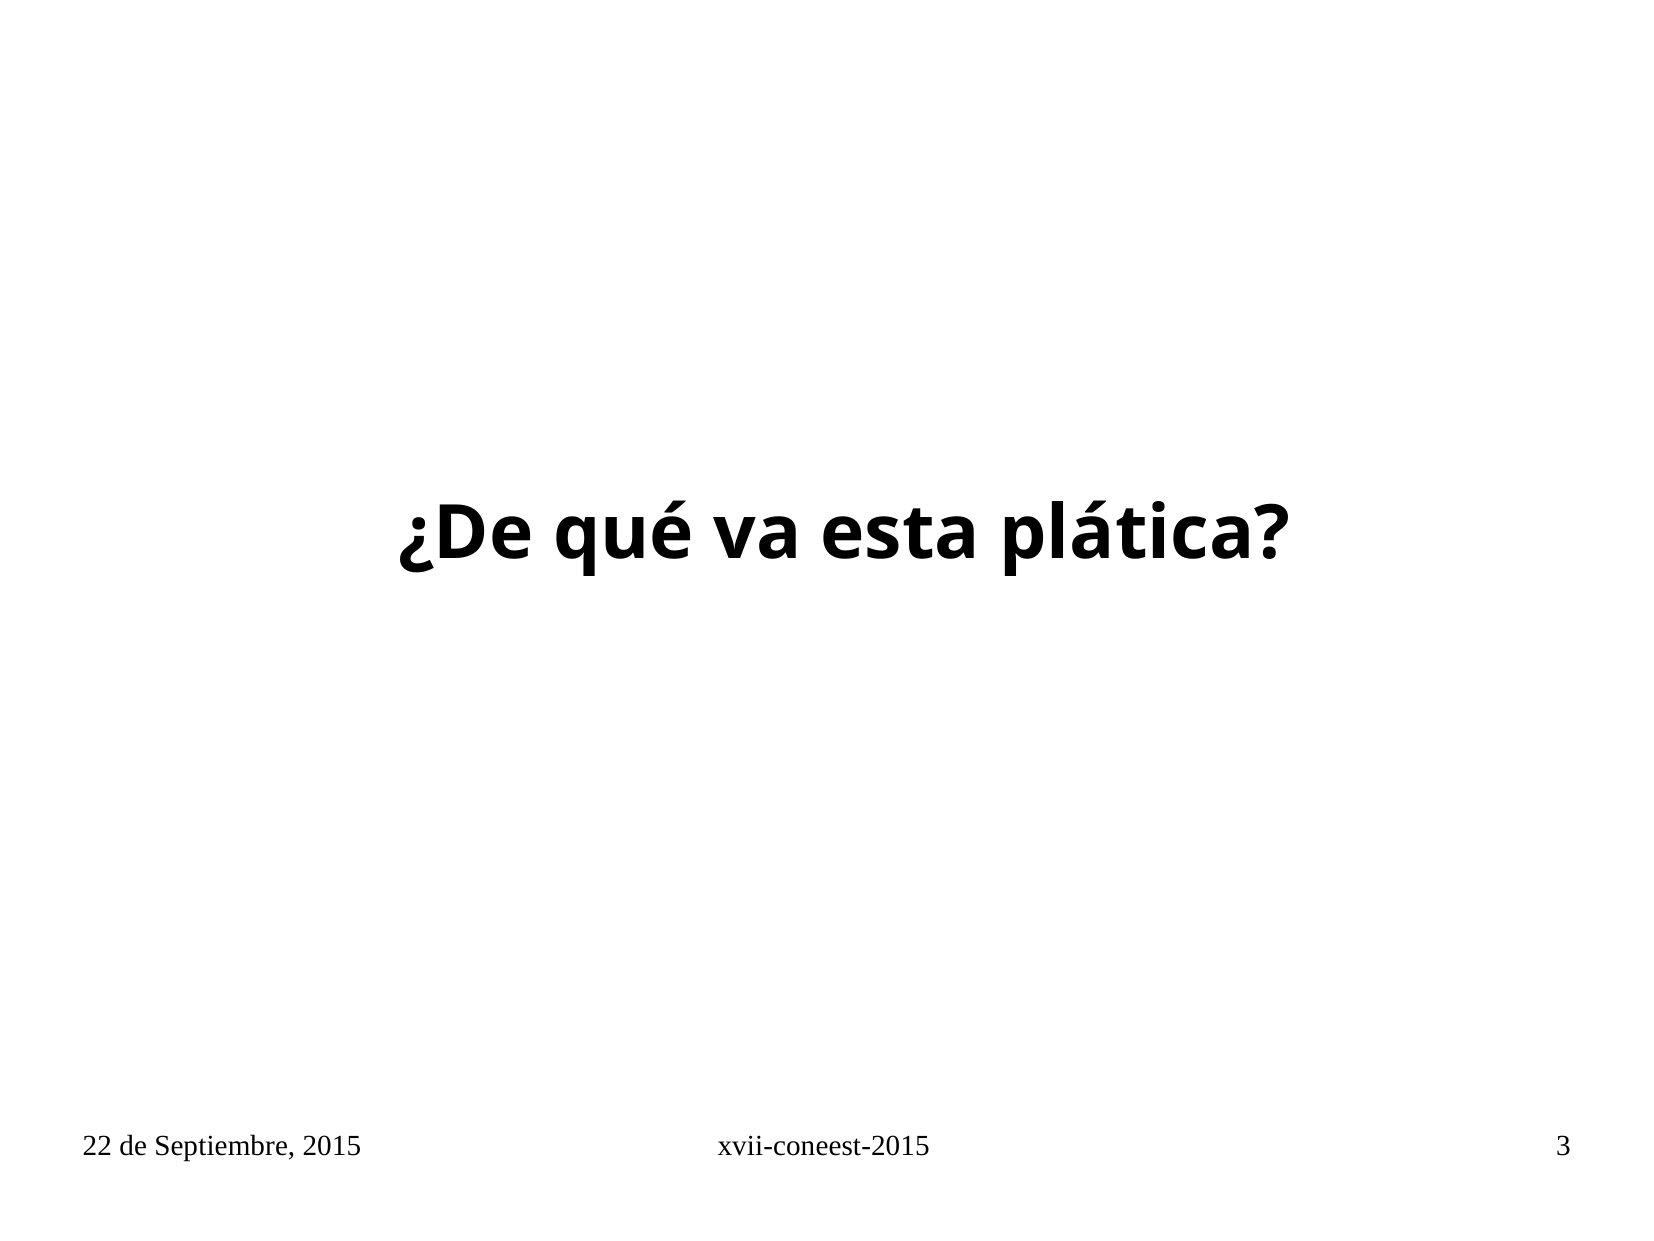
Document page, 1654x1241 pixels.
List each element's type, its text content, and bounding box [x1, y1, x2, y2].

subtitle ¿De qué va esta plática? [82, 49, 1571, 1010]
